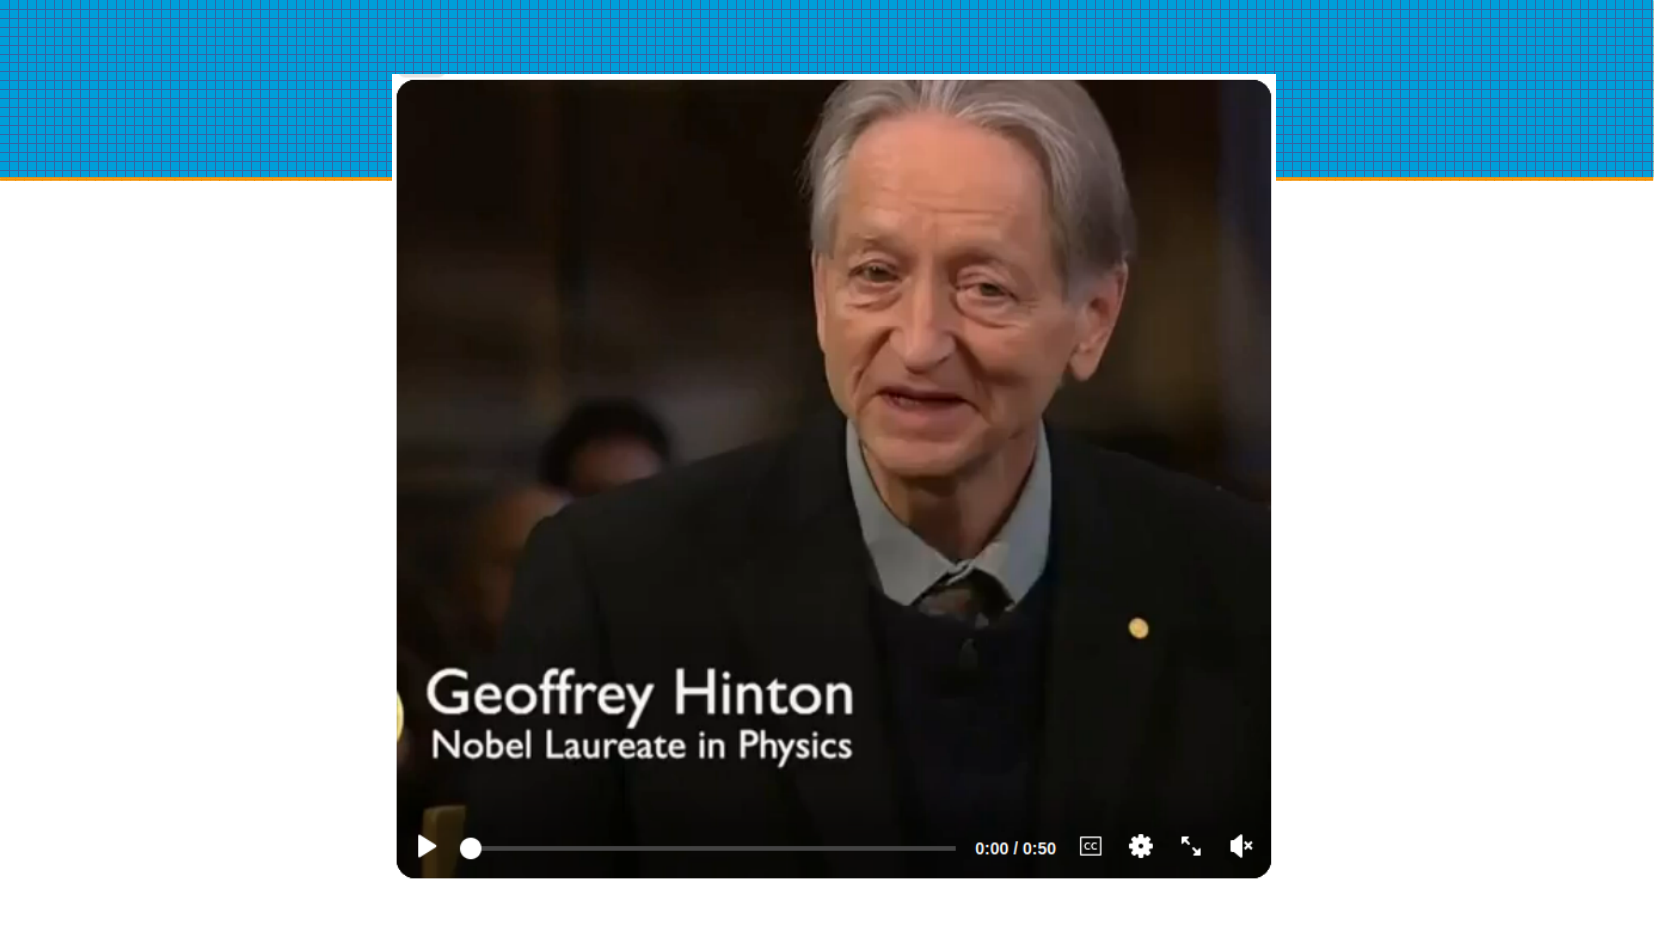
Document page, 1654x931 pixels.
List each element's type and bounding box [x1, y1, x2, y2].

picture [392, 75, 1276, 882]
